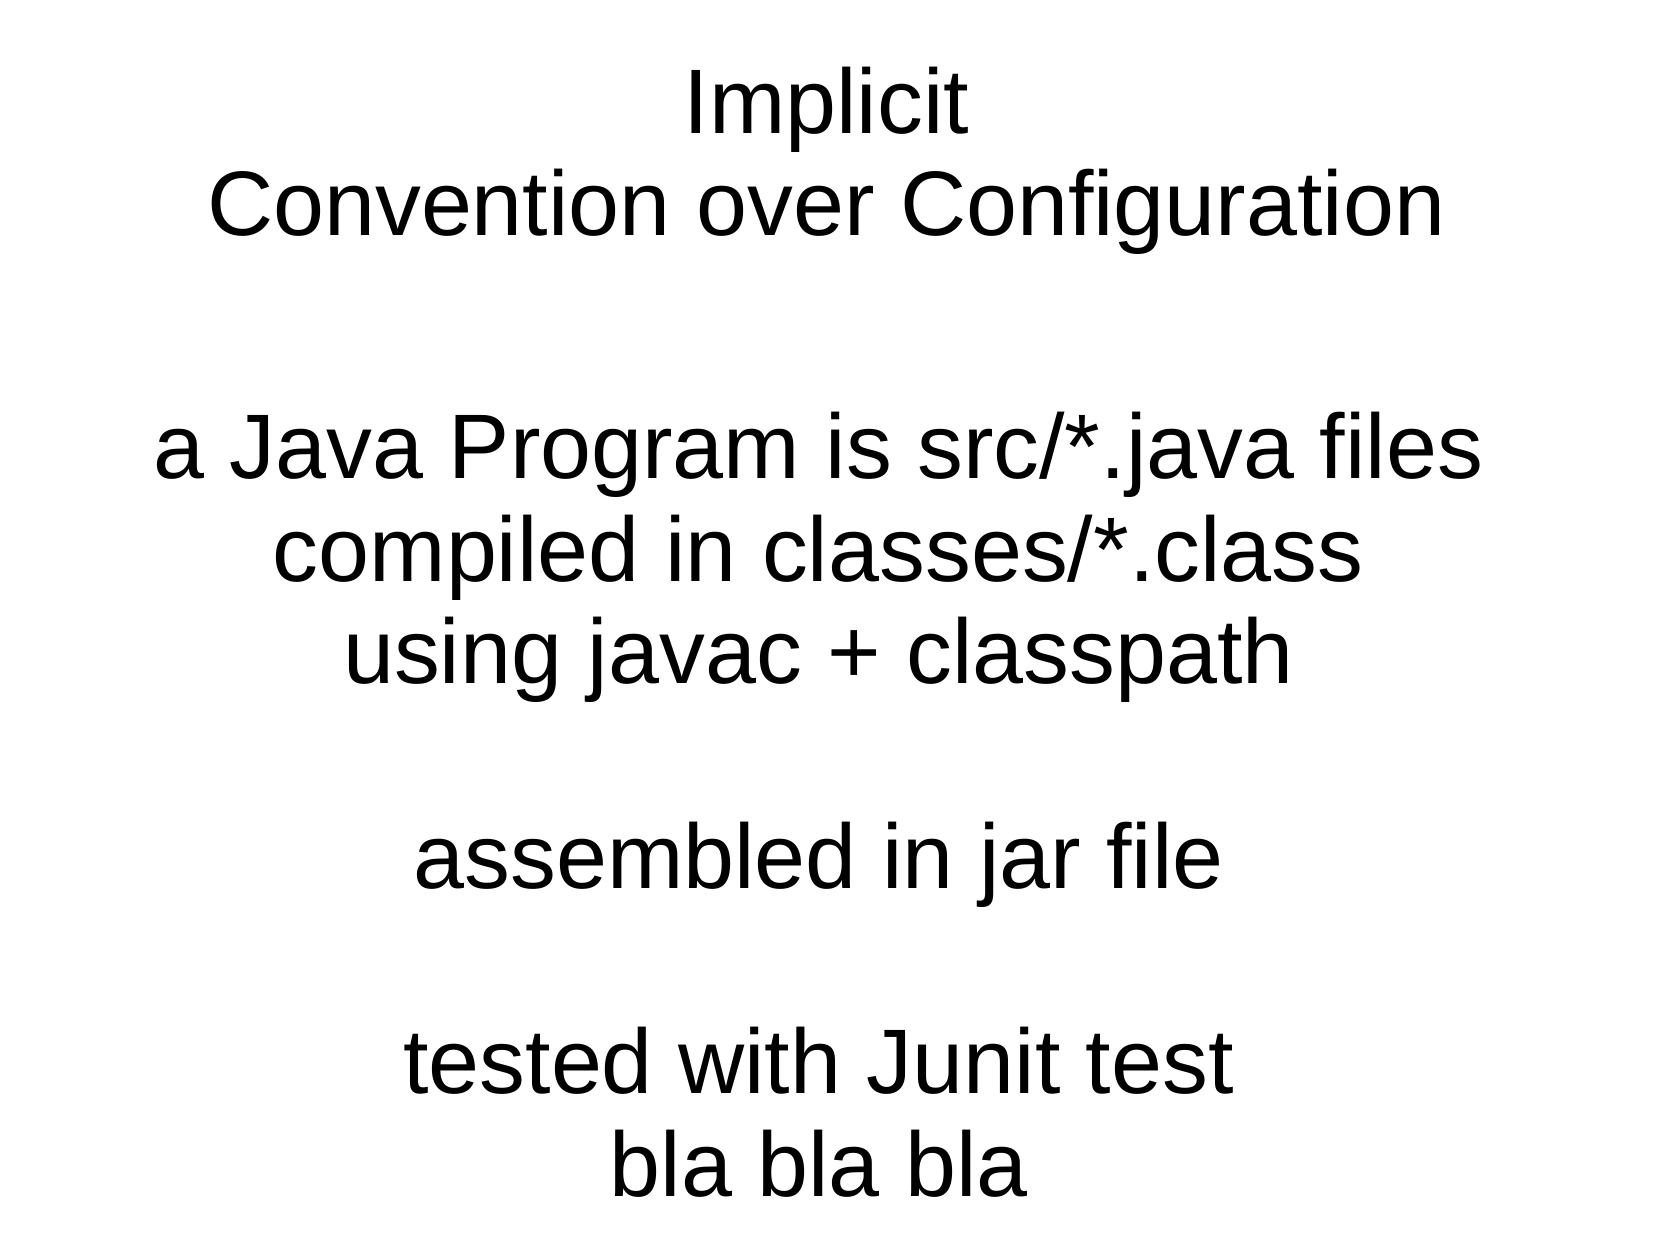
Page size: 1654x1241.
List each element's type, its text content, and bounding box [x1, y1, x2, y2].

title Implicit Convention over Configuration [82, 49, 1571, 257]
title a Java Program is src/*.java files compiled in classes/*.class using javac + classpath assembled in jar file tested with Junit test bla bla bla [75, 395, 1564, 1216]
